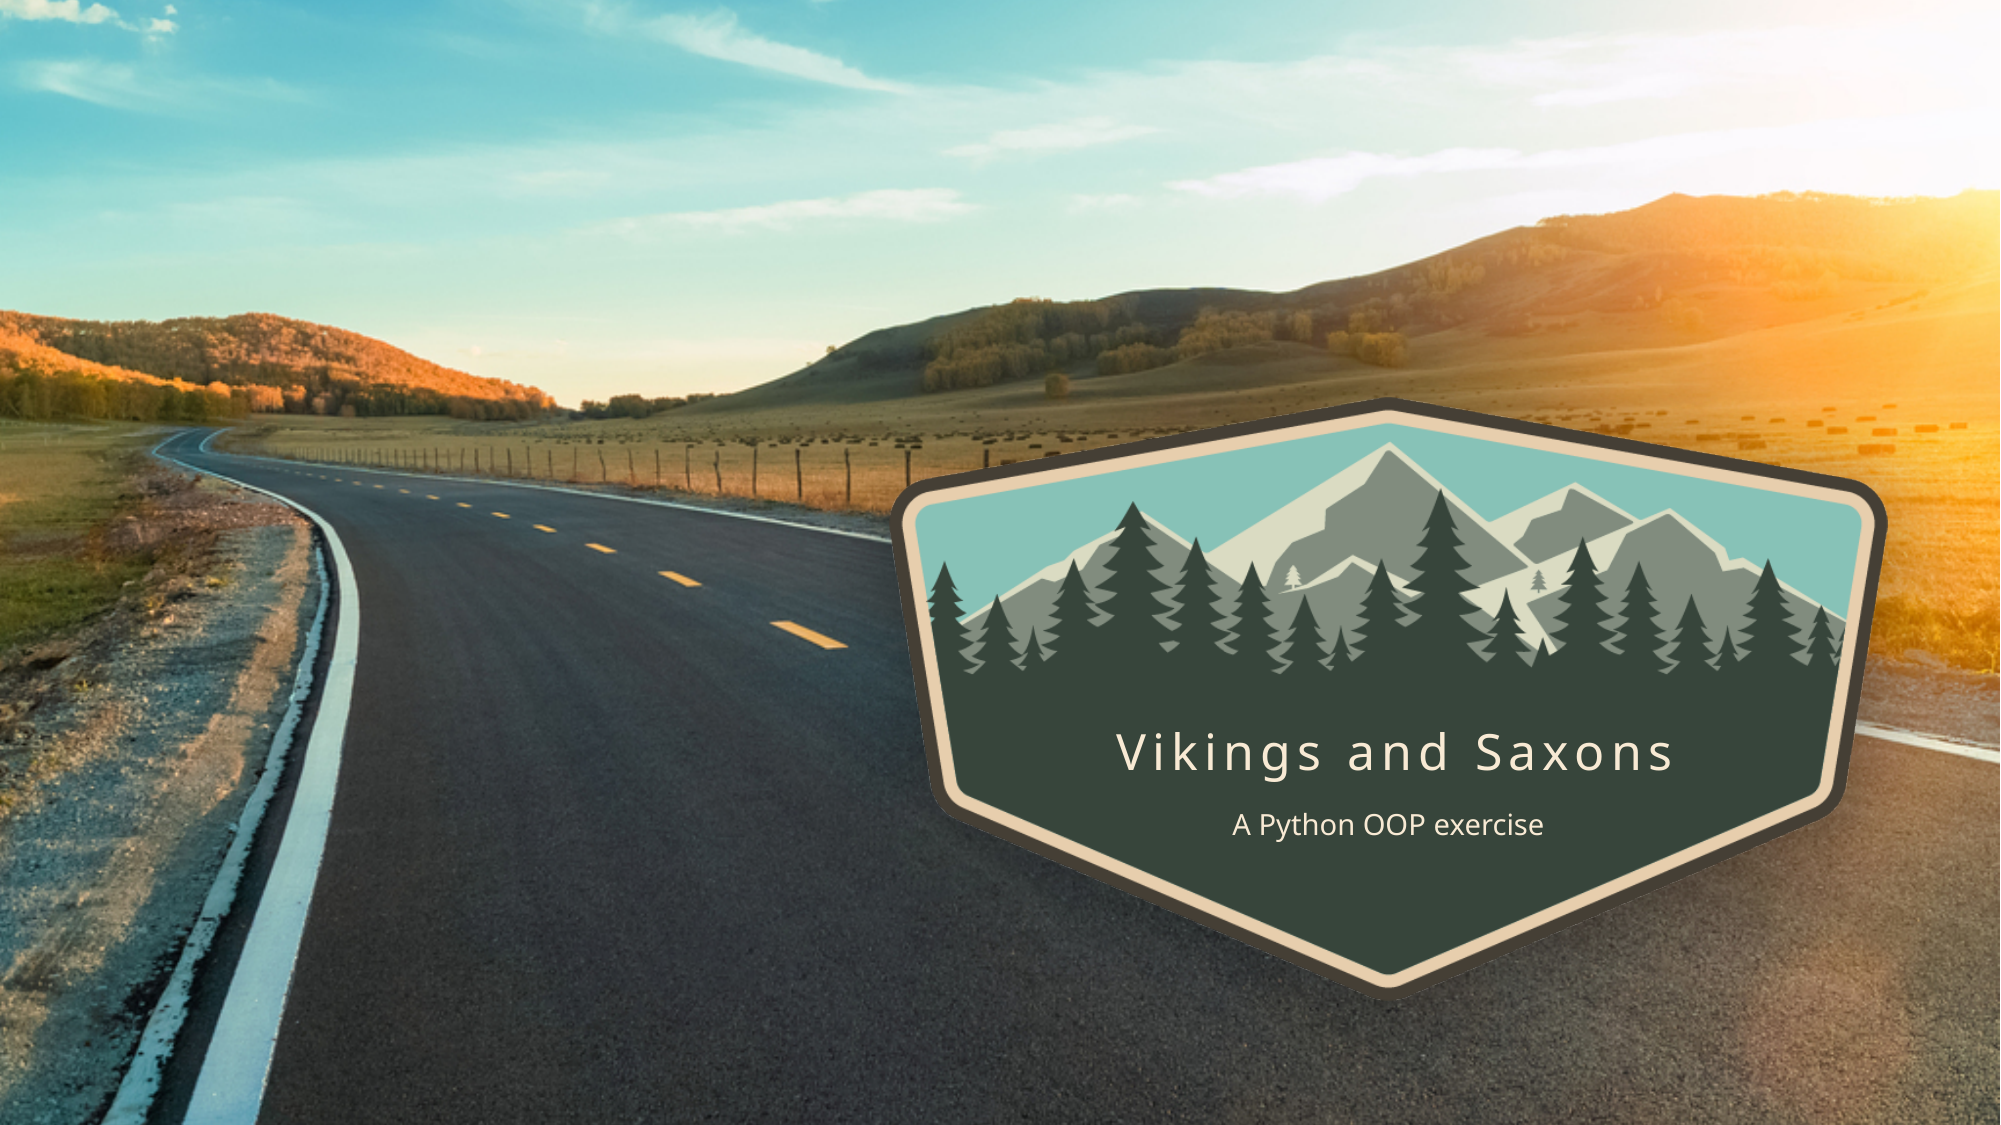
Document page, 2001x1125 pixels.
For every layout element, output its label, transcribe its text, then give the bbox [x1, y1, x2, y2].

list A Python OOP exercise [1122, 810, 1656, 873]
title Vikings and Saxons [999, 726, 1789, 821]
picture [0, 0, 2000, 1125]
